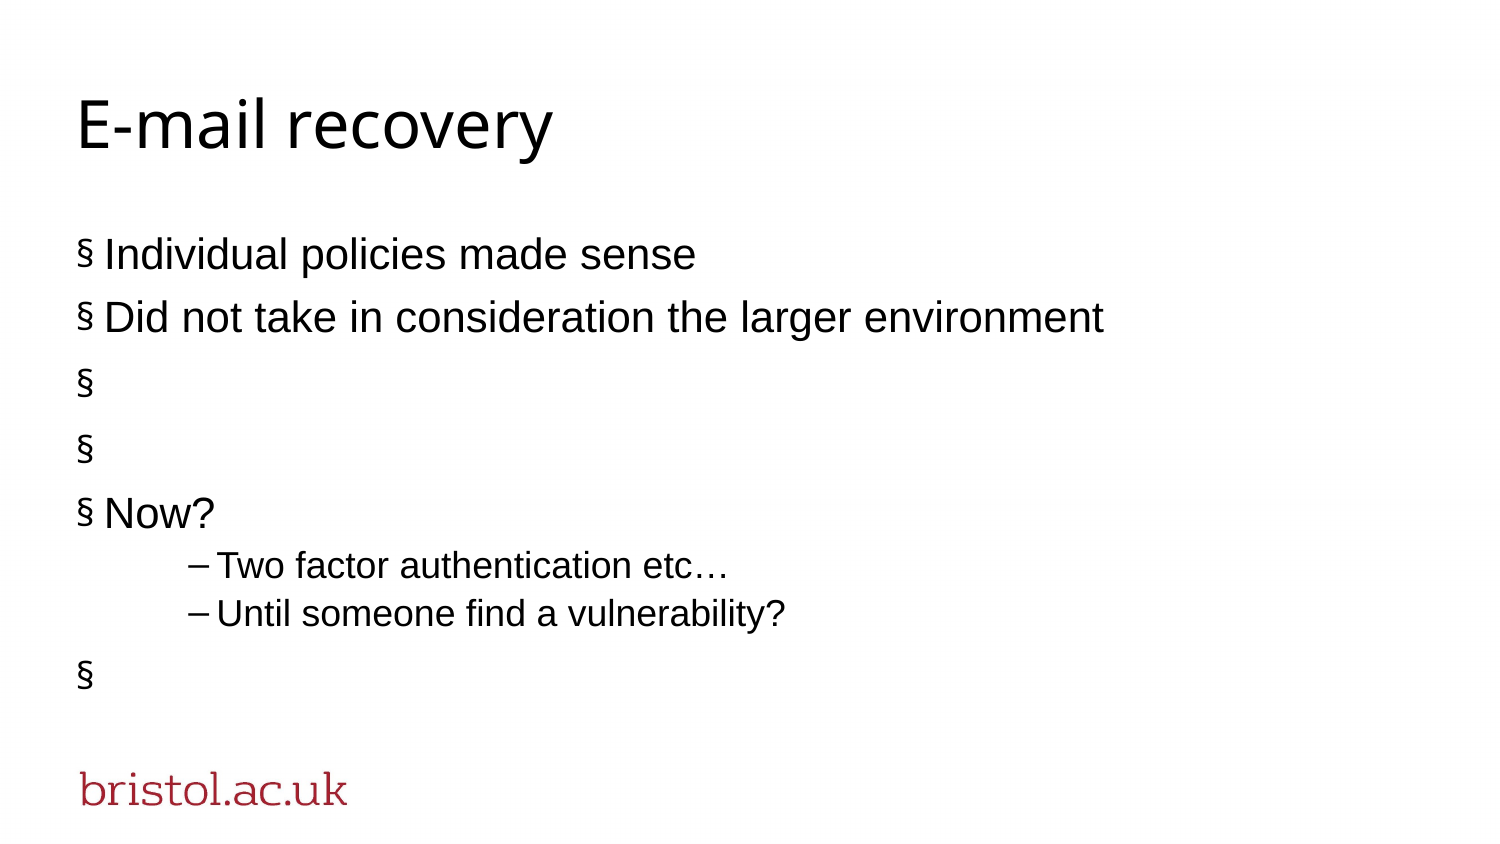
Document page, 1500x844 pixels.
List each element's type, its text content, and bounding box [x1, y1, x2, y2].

title E-mail recovery [60, 44, 1440, 209]
list Individual policies made sense Did not take in consideration the larger environment Now? Two factor authentication etc… Until someone find a vulnerability? [60, 224, 1440, 699]
